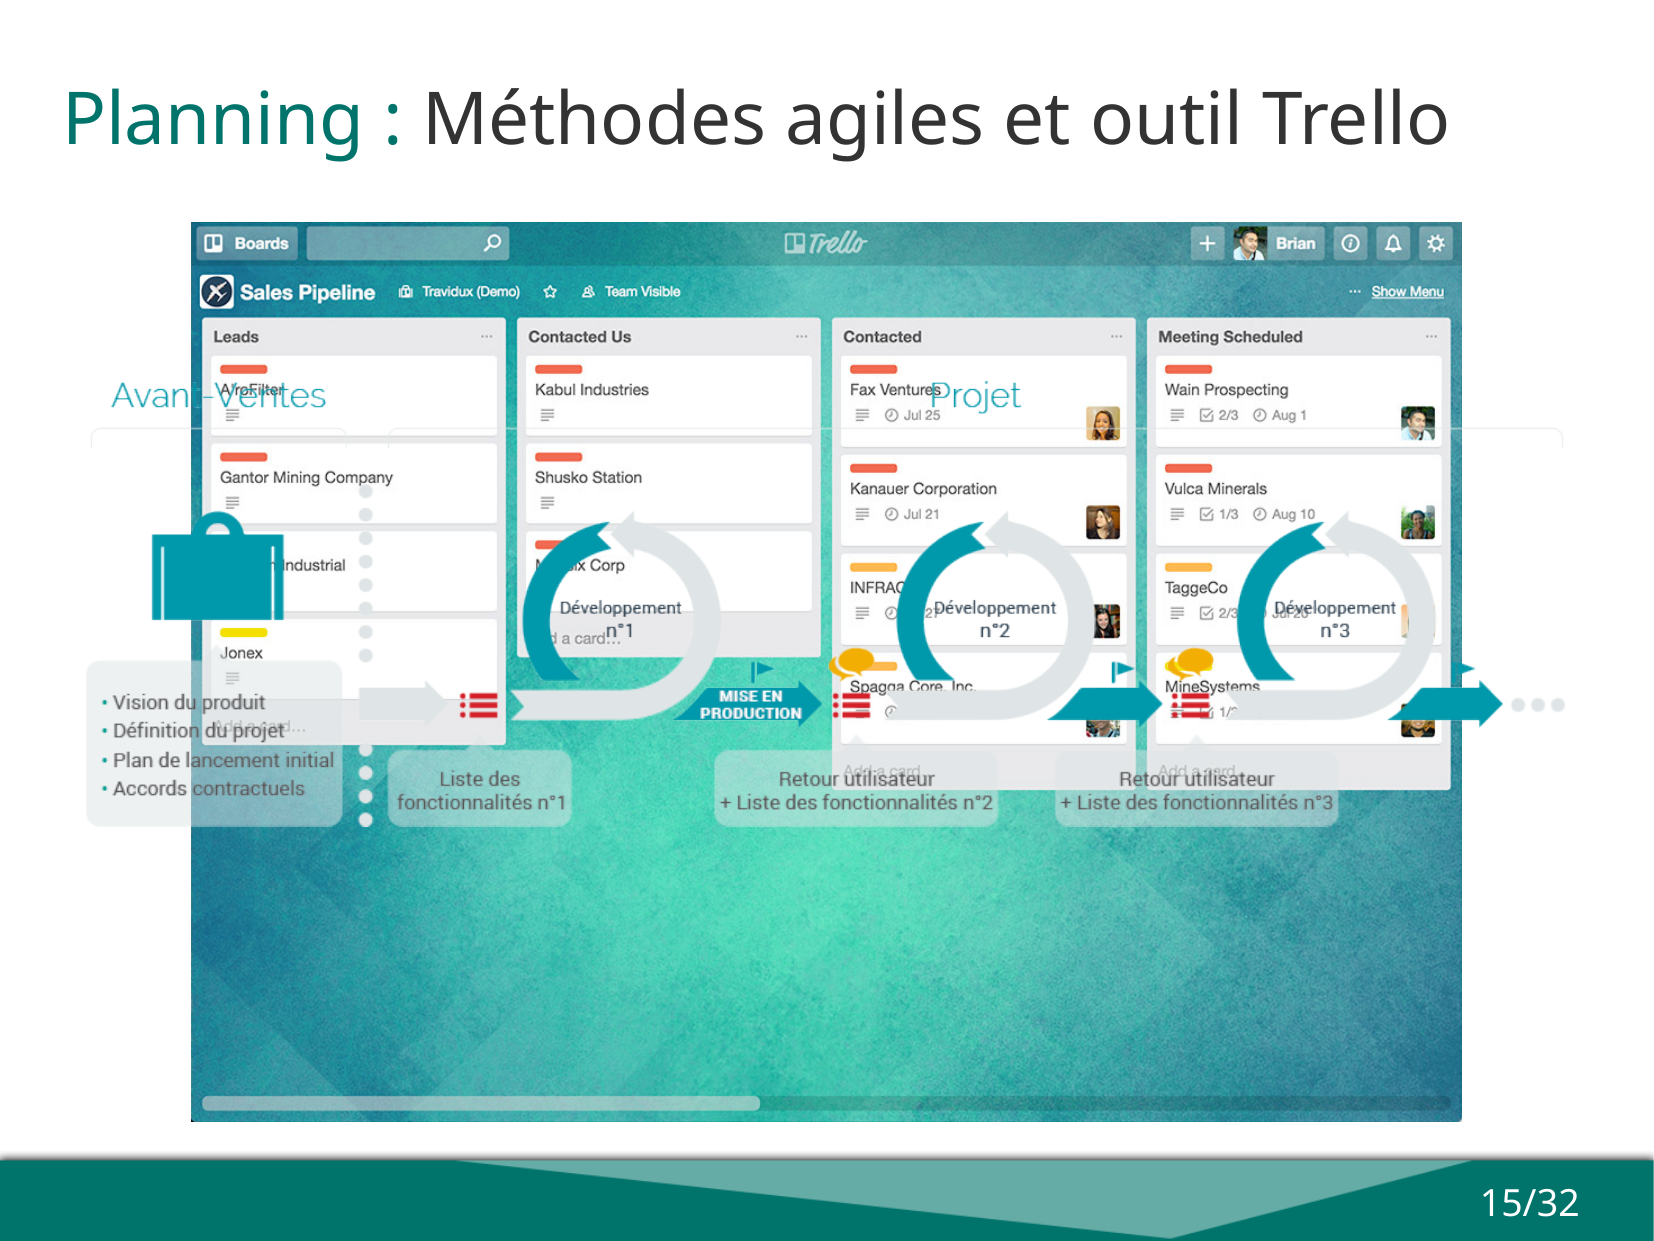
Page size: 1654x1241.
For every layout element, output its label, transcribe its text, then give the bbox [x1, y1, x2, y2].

text_box Planning : Méthodes agiles et outil Trello [47, 59, 1347, 158]
picture [0, 0, 1654, 1241]
text_box <numéro>/32 [1479, 1169, 1654, 1233]
